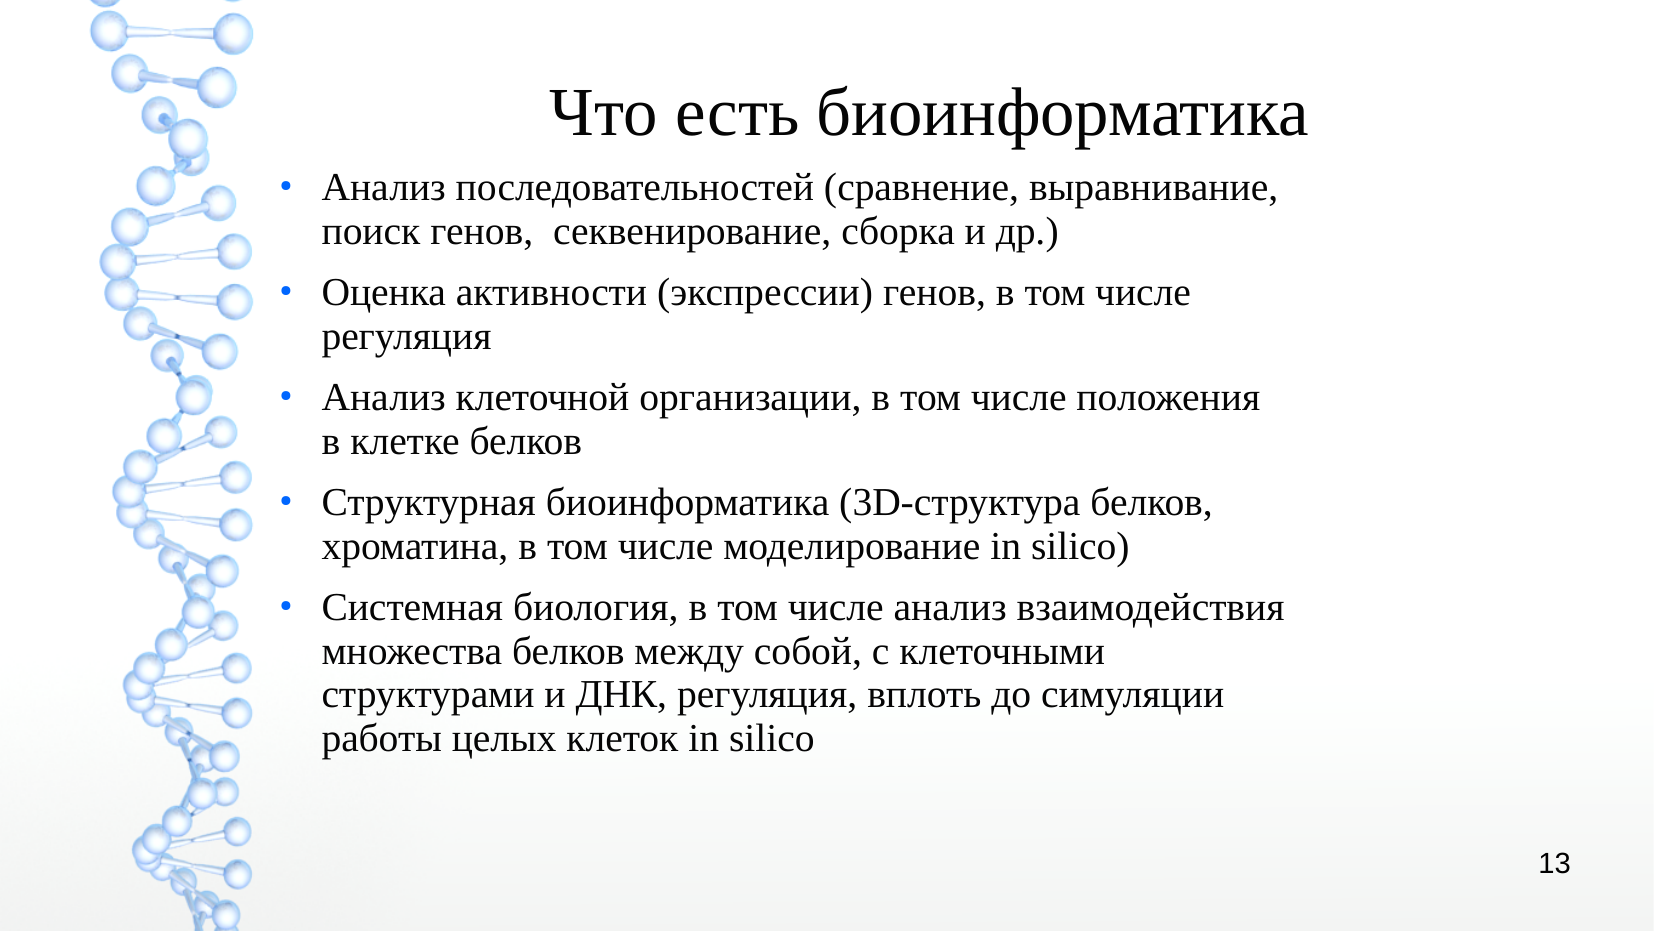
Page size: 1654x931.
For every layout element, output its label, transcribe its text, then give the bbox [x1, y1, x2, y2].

title Что есть биоинформатика [265, 35, 1595, 189]
list Анализ последовательностей (сравнение, выравнивание, поиск генов, секвенирование, сборка и др.) Оценка активности (экспрессии) генов, в том числе регуляция Анализ клеточной организации, в том числе положения в клетке белков Структурная биоинформатика (3D-структура белков, хроматина, в том числе моделирование in silico) Системная биология, в том числе анализ взаимодействия множества белков между собой, с клеточными структурами и ДНК, регуляция, вплоть до симуляции работы целых клеток in silico [265, 165, 1288, 780]
picture [0, 0, 1654, 931]
